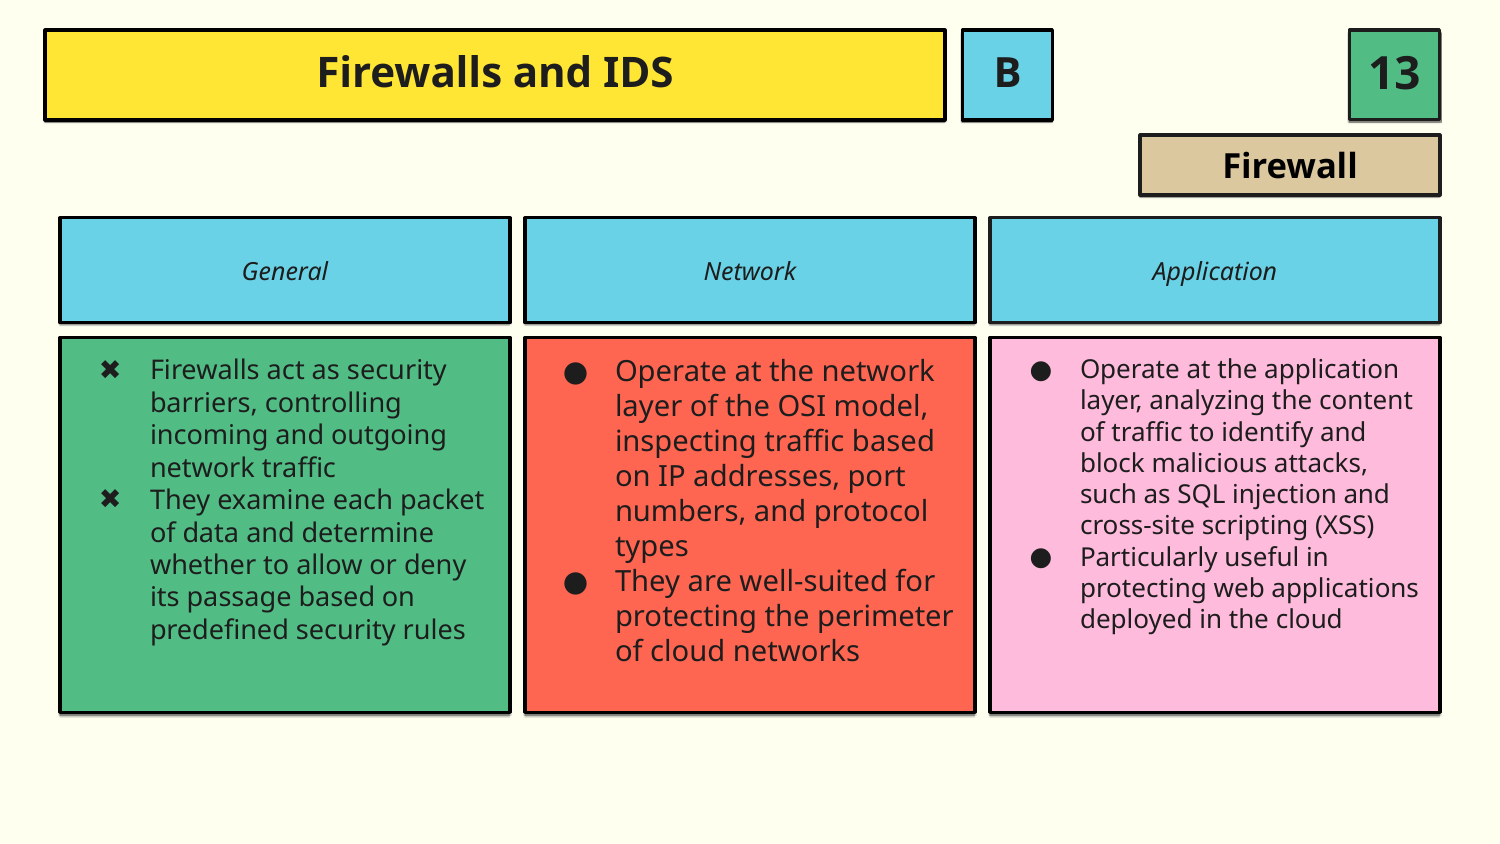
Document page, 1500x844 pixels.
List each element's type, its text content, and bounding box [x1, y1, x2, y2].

title B [962, 30, 1053, 120]
list Firewalls act as security barriers, controlling incoming and outgoing network traffic They examine each packet of data and determine whether to allow or deny its passage based on predefined security rules [60, 337, 510, 713]
subtitle Network [525, 217, 975, 323]
title Firewalls and IDS [45, 30, 945, 120]
subtitle Application [990, 217, 1440, 323]
title Firewall [1140, 135, 1440, 195]
subtitle General [60, 217, 510, 323]
list Operate at the network layer of the OSI model, inspecting traffic based on IP addresses, port numbers, and protocol types They are well-suited for protecting the perimeter of cloud networks [525, 337, 975, 713]
list Operate at the application layer, analyzing the content of traffic to identify and block malicious attacks, such as SQL injection and cross-site scripting (XSS) Particularly useful in protecting web applications deployed in the cloud [990, 337, 1440, 713]
